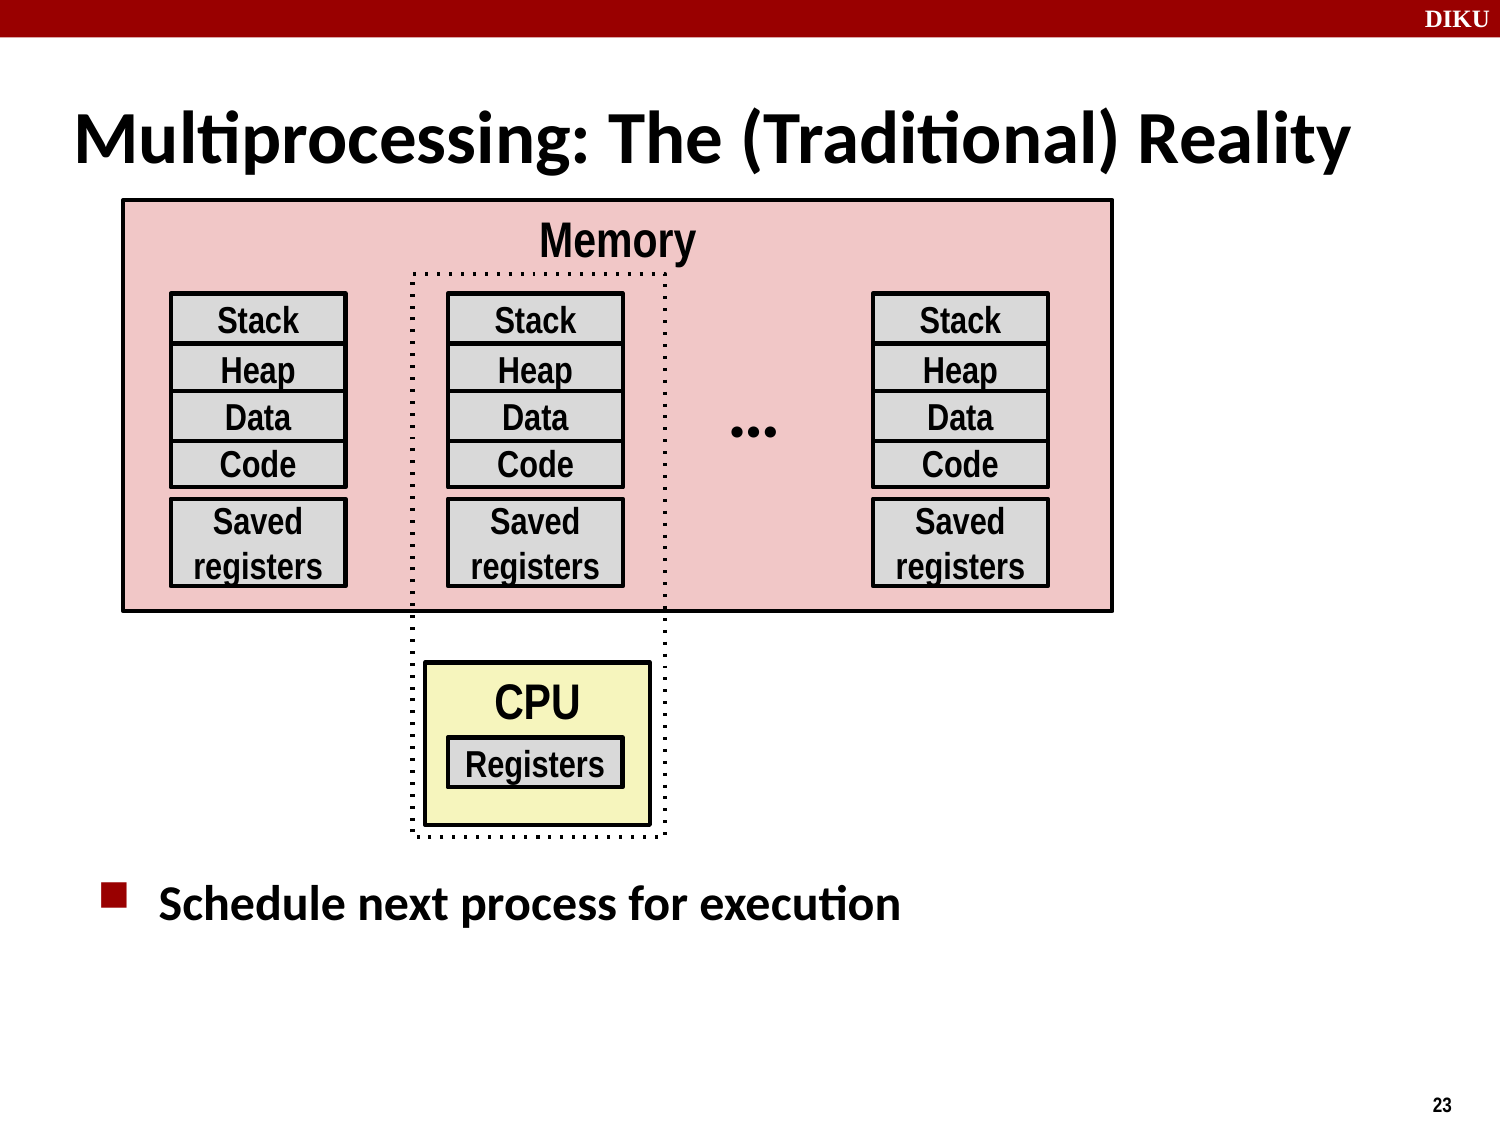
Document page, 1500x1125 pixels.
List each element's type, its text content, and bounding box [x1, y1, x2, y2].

text_box Data [170, 390, 346, 441]
text_box Code [447, 441, 623, 488]
text_box Registers [447, 737, 623, 788]
text_box Heap [560, 366, 567, 380]
text_box Data [872, 390, 1048, 441]
text_box Stack [447, 293, 623, 343]
text_box Memory [123, 200, 1113, 612]
text_box Code [872, 441, 1048, 488]
text_box Saved registers [170, 498, 346, 587]
text_box Data [447, 390, 623, 441]
text_box Multiprocessing: The (Traditional) Reality [58, 71, 1450, 197]
text_box Schedule next process for execution [87, 862, 1488, 950]
text_box Saved registers [447, 498, 623, 587]
text_box Stack [872, 293, 1048, 343]
text_box Stack [170, 293, 346, 343]
text_box Saved registers [872, 498, 1048, 587]
text_box Heap [447, 343, 623, 390]
text_box Heap [170, 343, 346, 390]
text_box Code [170, 441, 346, 488]
text_box CPU [425, 662, 650, 825]
text_box … [713, 355, 796, 460]
text_box Heap [872, 343, 1048, 390]
text_box Heap [282, 366, 289, 380]
text_box Heap [985, 366, 992, 380]
